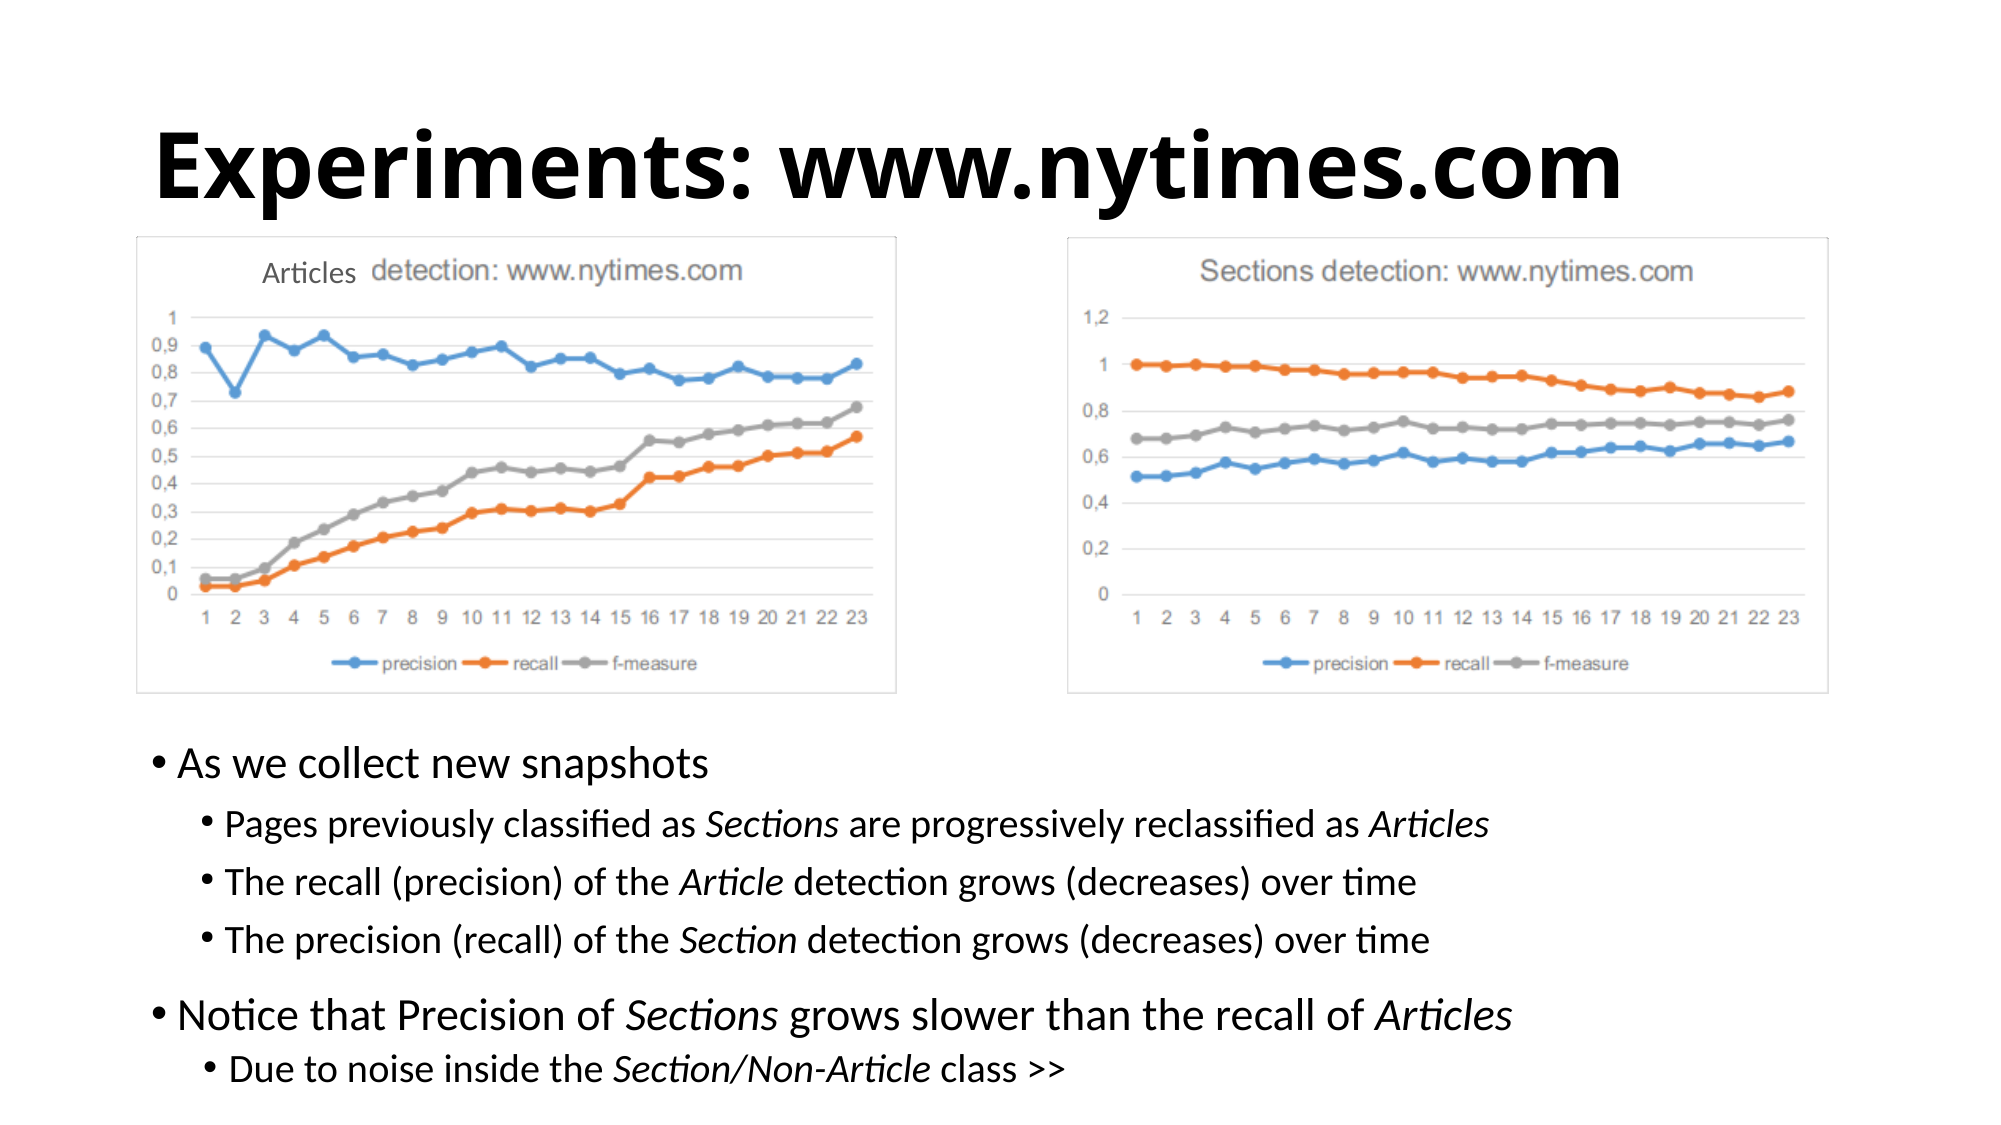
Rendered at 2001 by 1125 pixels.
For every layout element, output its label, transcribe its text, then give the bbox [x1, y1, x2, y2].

picture [136, 236, 897, 694]
text_box Articles [243, 244, 372, 297]
text_box As we collect new snapshots Pages previously classified as Sections are progressively reclassified as Articles The recall (precision) of the Article detection grows (decreases) over time The precision (recall) of the Section detection grows (decreases) over time Notice that Precision of Sections grows slower than the recall of Articles Due to noise inside the Section/Non-Article class >> [136, 731, 1863, 1107]
title Experiments: www.nytimes.com [137, 59, 1863, 278]
picture [1067, 237, 1829, 694]
